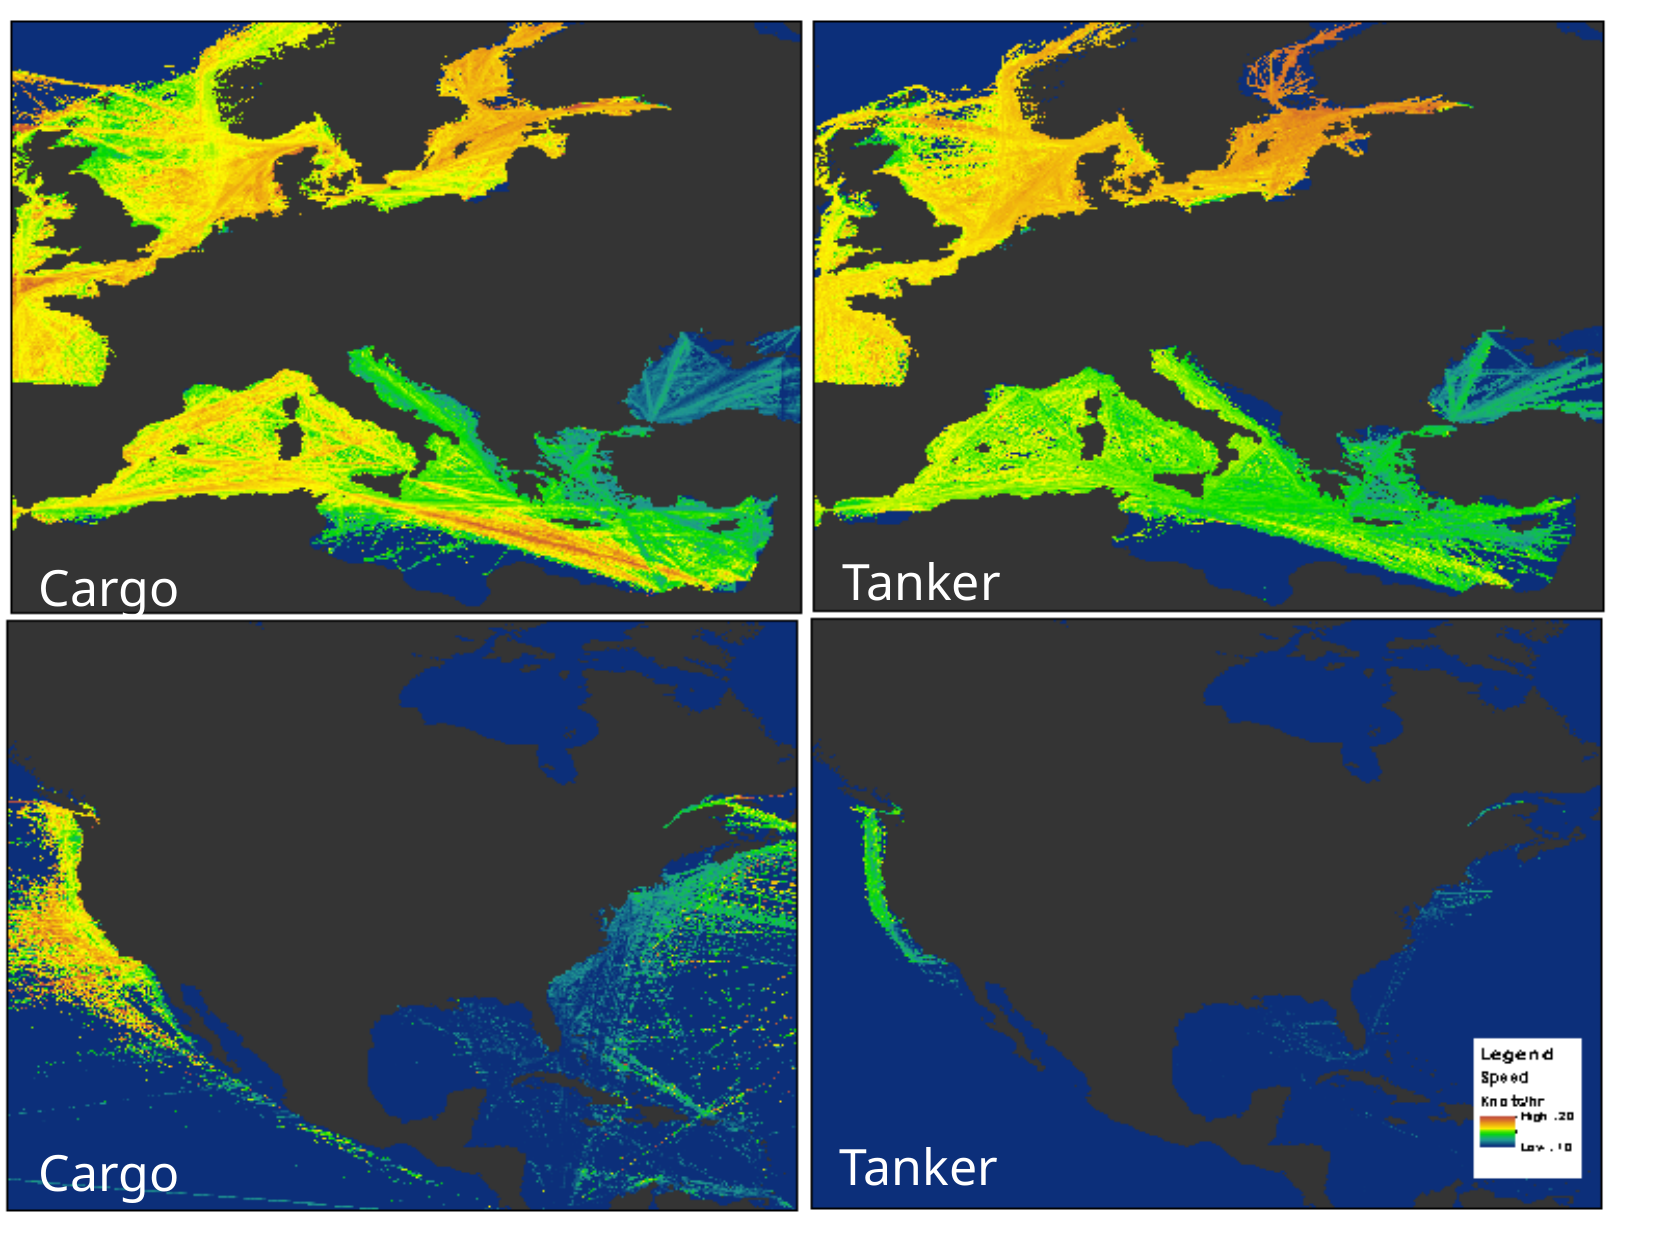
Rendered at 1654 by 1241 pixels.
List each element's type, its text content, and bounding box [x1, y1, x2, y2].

picture [0, 0, 1654, 1241]
text_box Cargo [24, 1130, 166, 1201]
text_box Cargo [24, 545, 166, 616]
text_box Tanker [827, 540, 990, 610]
text_box Tanker [825, 1125, 988, 1195]
